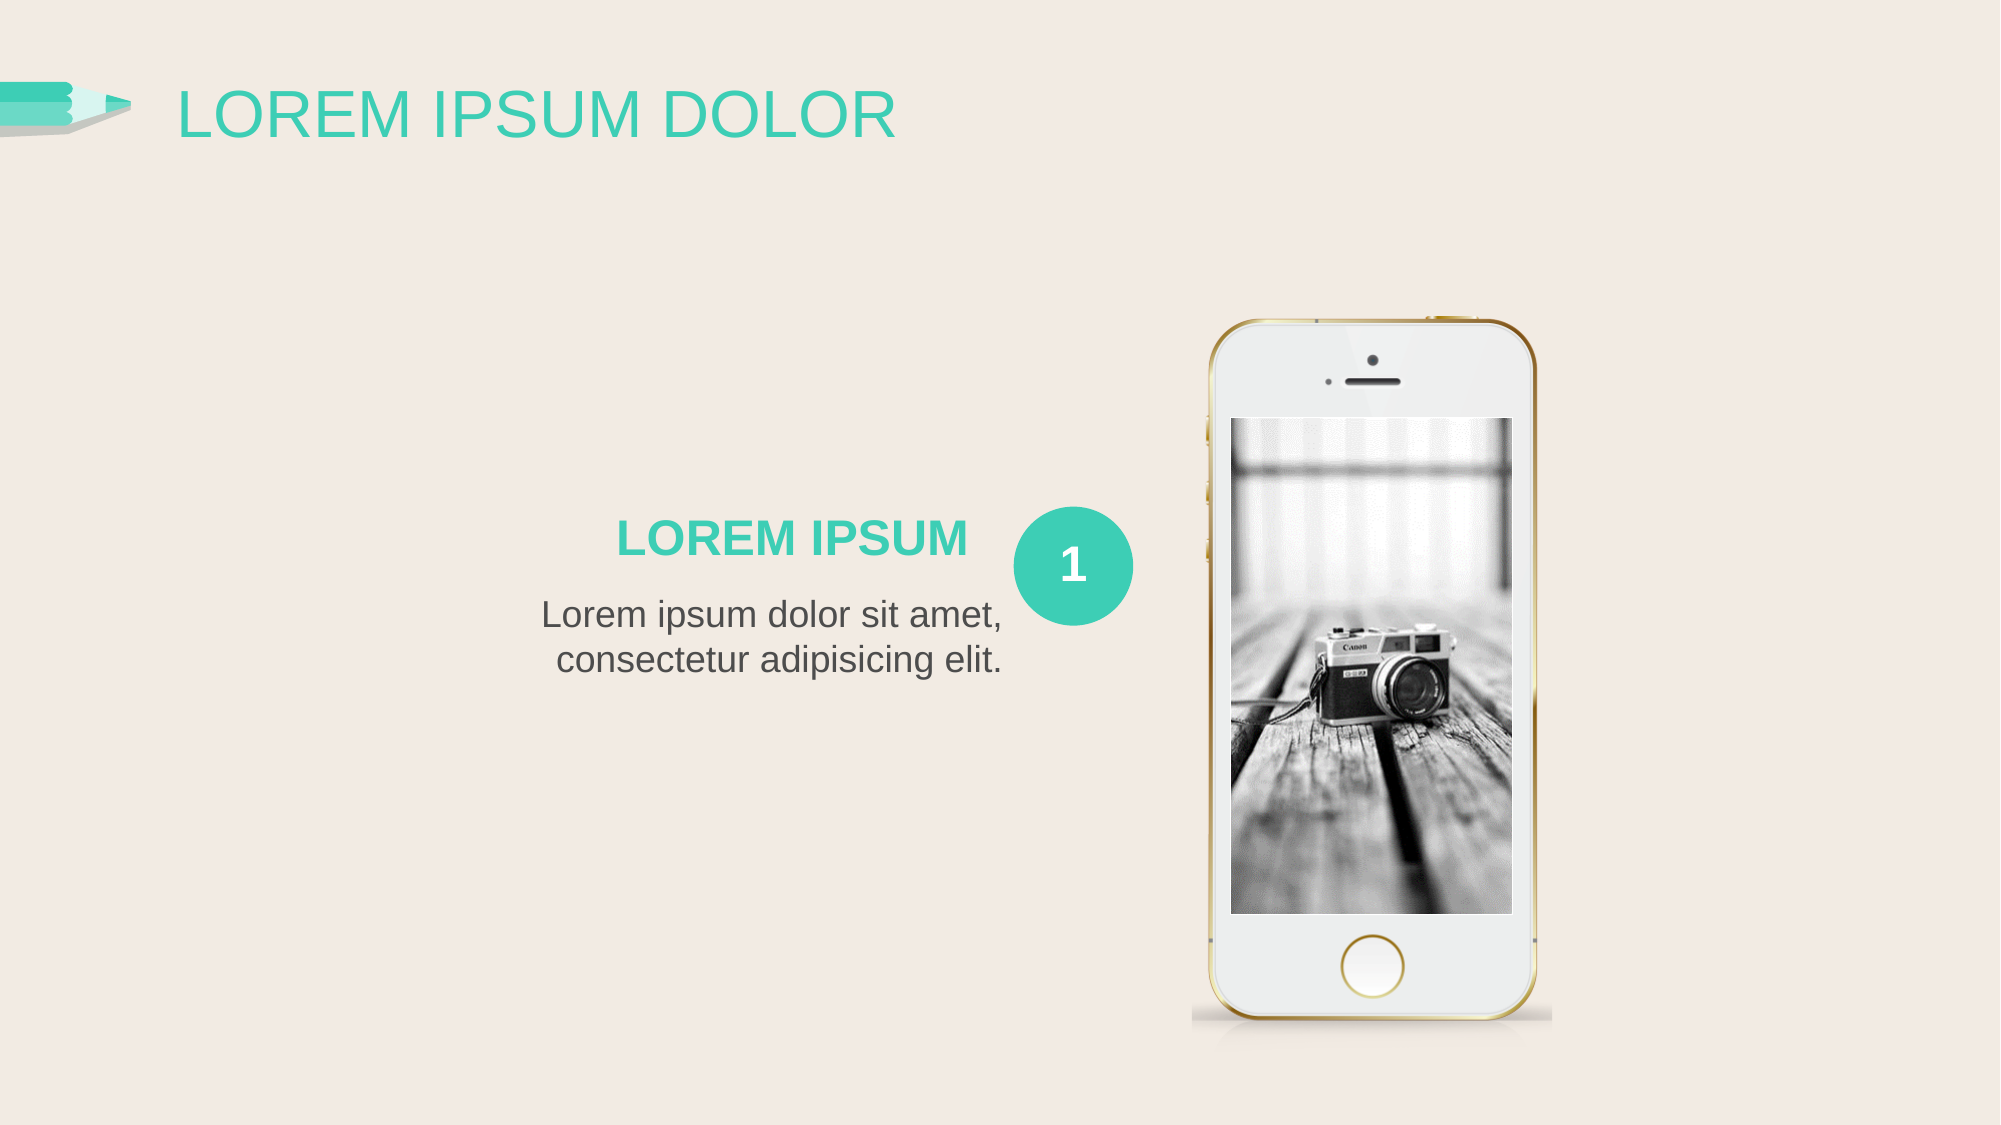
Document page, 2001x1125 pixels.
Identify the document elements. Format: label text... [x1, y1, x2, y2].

text_box 1 [1013, 506, 1134, 626]
text_box LOREM IPSUM [447, 498, 998, 574]
text_box Lorem ipsum dolor sit amet, consectetur adipisicing elit. [498, 582, 1018, 891]
picture [0, 0, 2001, 1125]
text_box LOREM IPSUM DOLOR [161, 60, 1802, 160]
